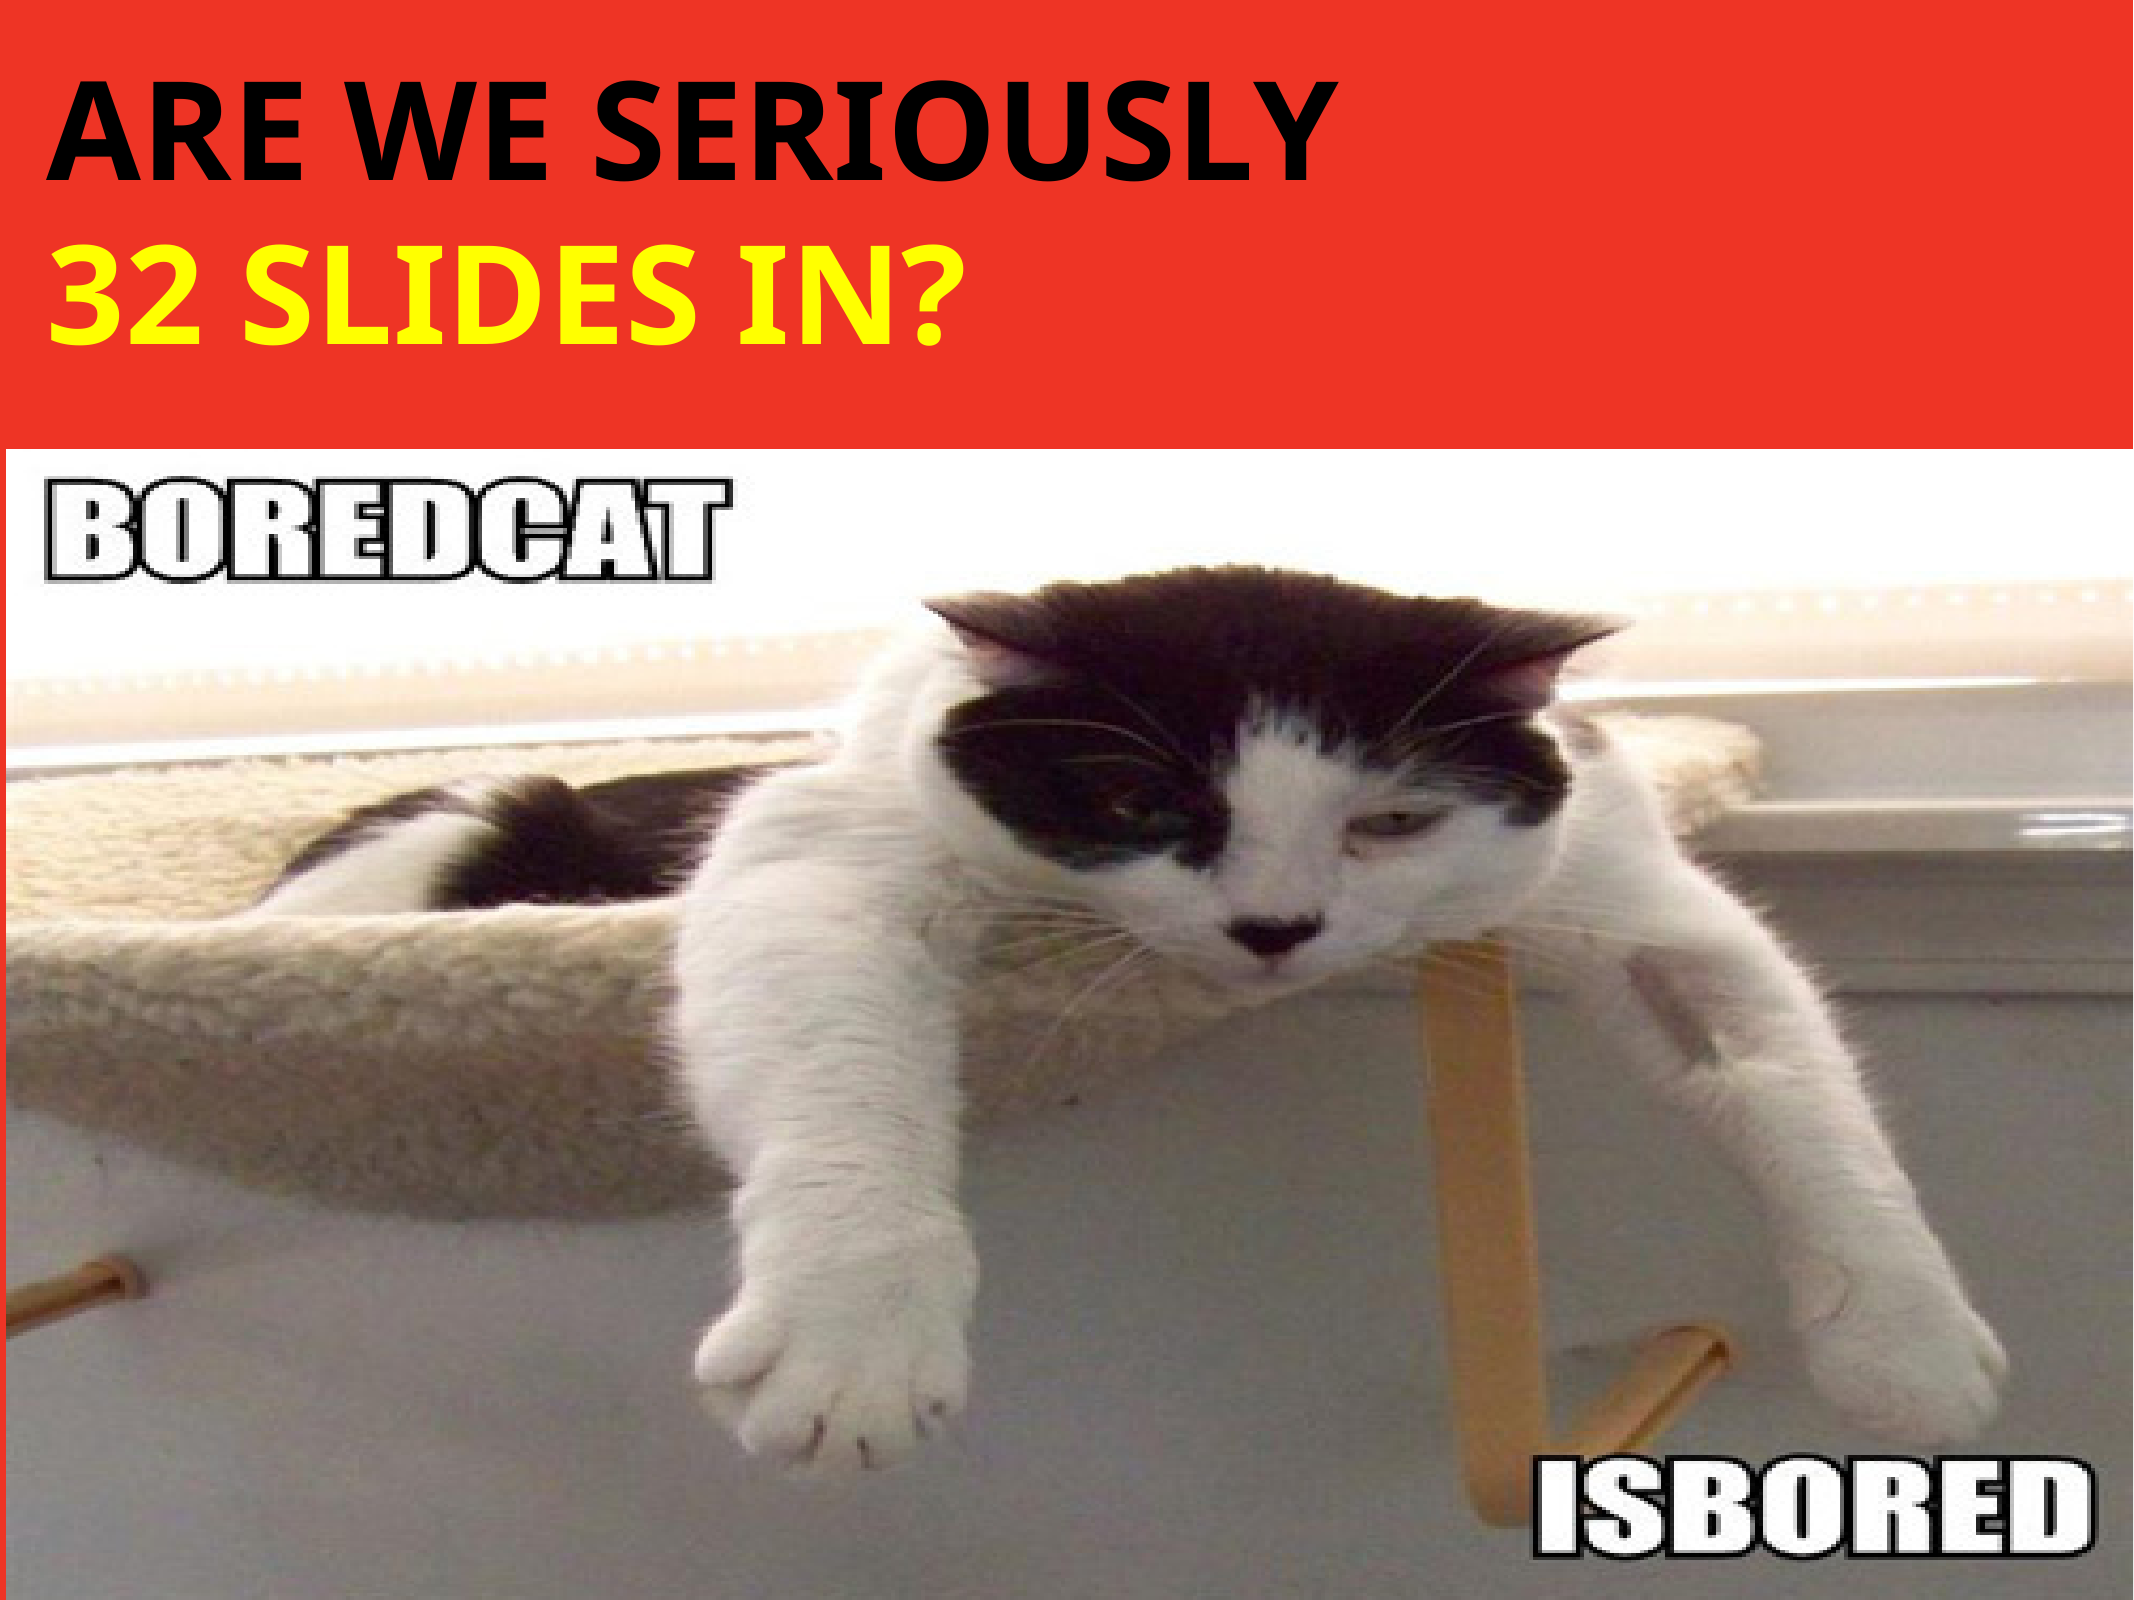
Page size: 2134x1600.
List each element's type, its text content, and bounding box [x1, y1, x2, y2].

picture [6, 449, 2134, 1600]
text_box ARE WE SERIOUSLY 32 SLIDES IN? [37, 42, 2129, 449]
